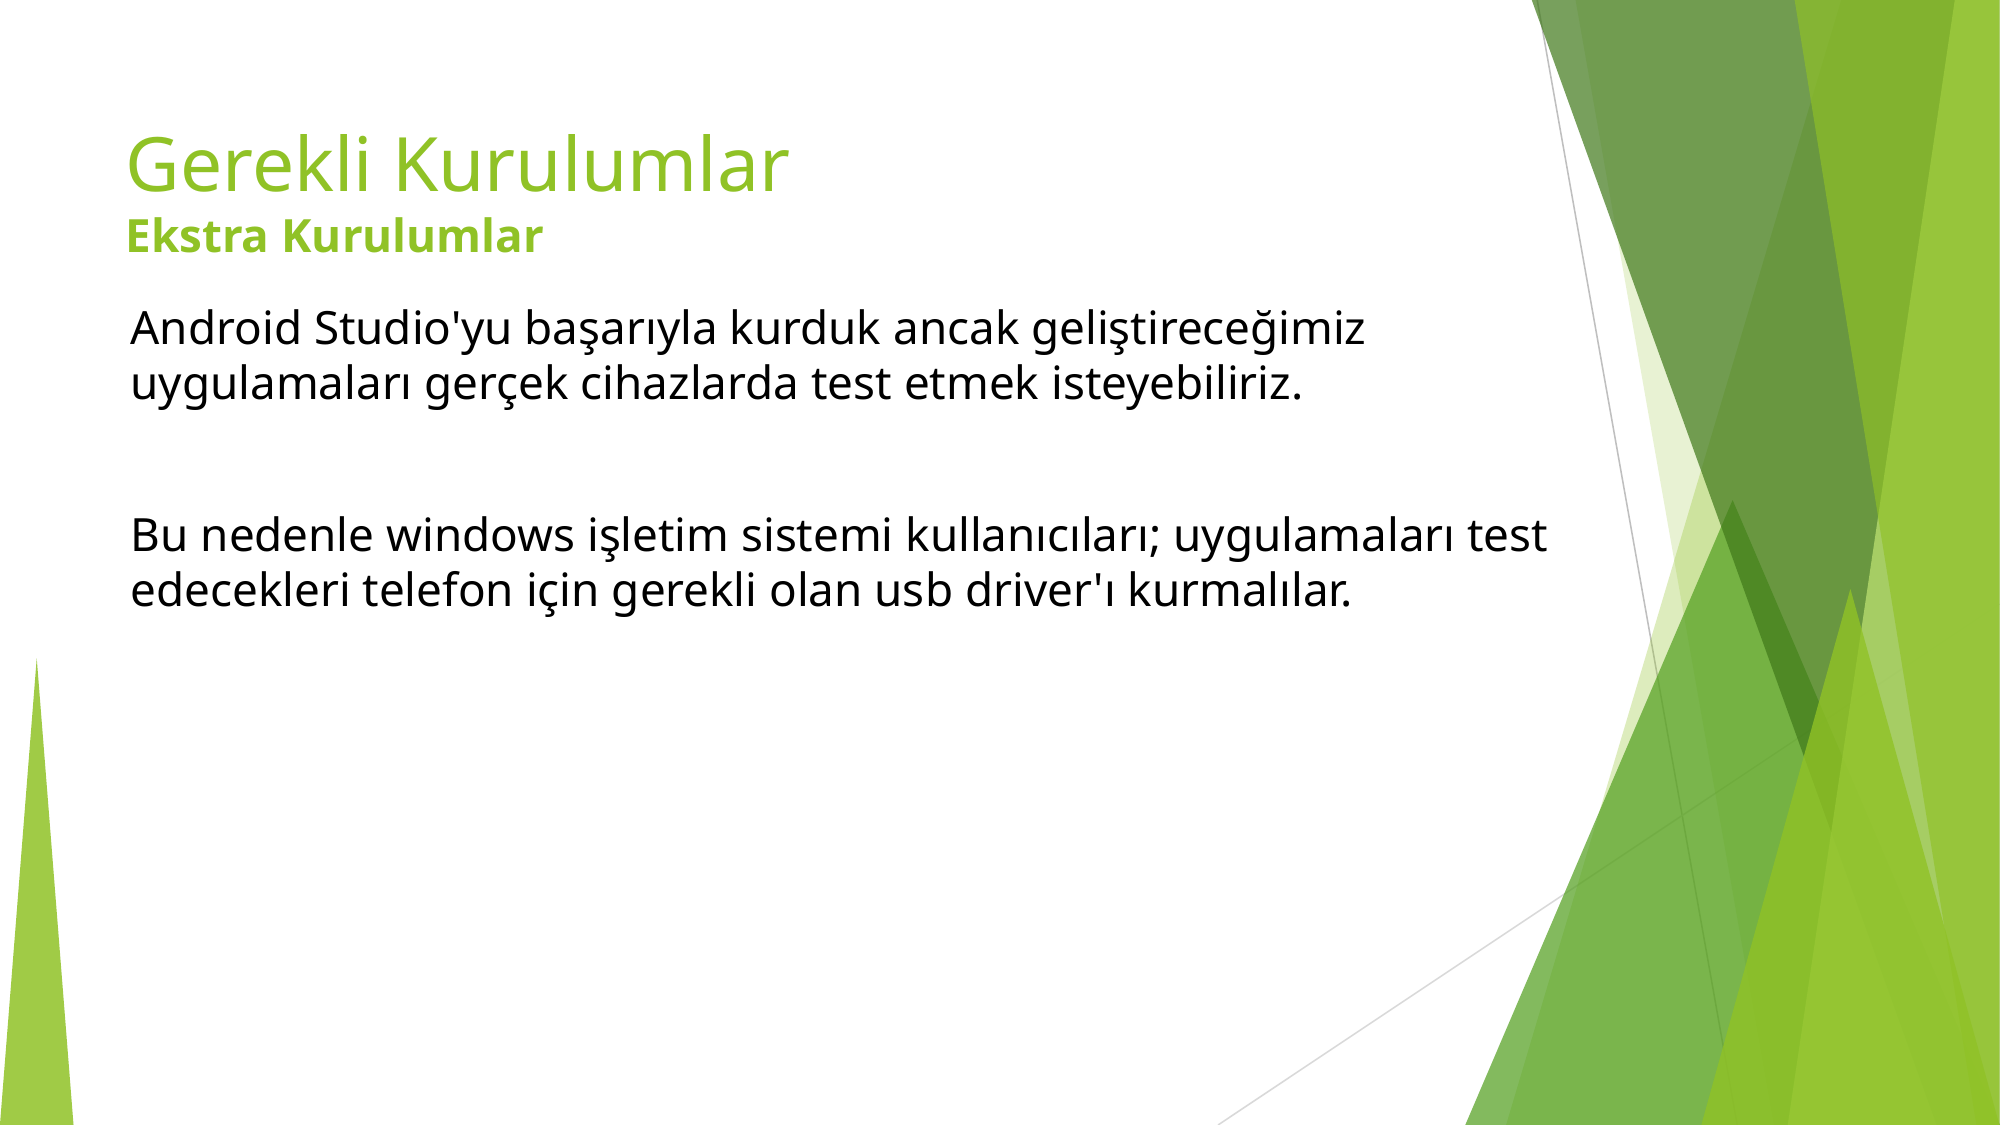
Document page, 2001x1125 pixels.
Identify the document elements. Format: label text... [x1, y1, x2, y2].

title Gerekli Kurulumlar Ekstra Kurulumlar [111, 109, 1522, 326]
list Android Studio'yu başarıyla kurduk ancak geliştireceğimiz uygulamaları gerçek cihazlarda test etmek isteyebiliriz. Bu nedenle windows işletim sistemi kullanıcıları; uygulamaları test edecekleri telefon için gerekli olan usb driver'ı kurmalılar. [115, 291, 1612, 928]
